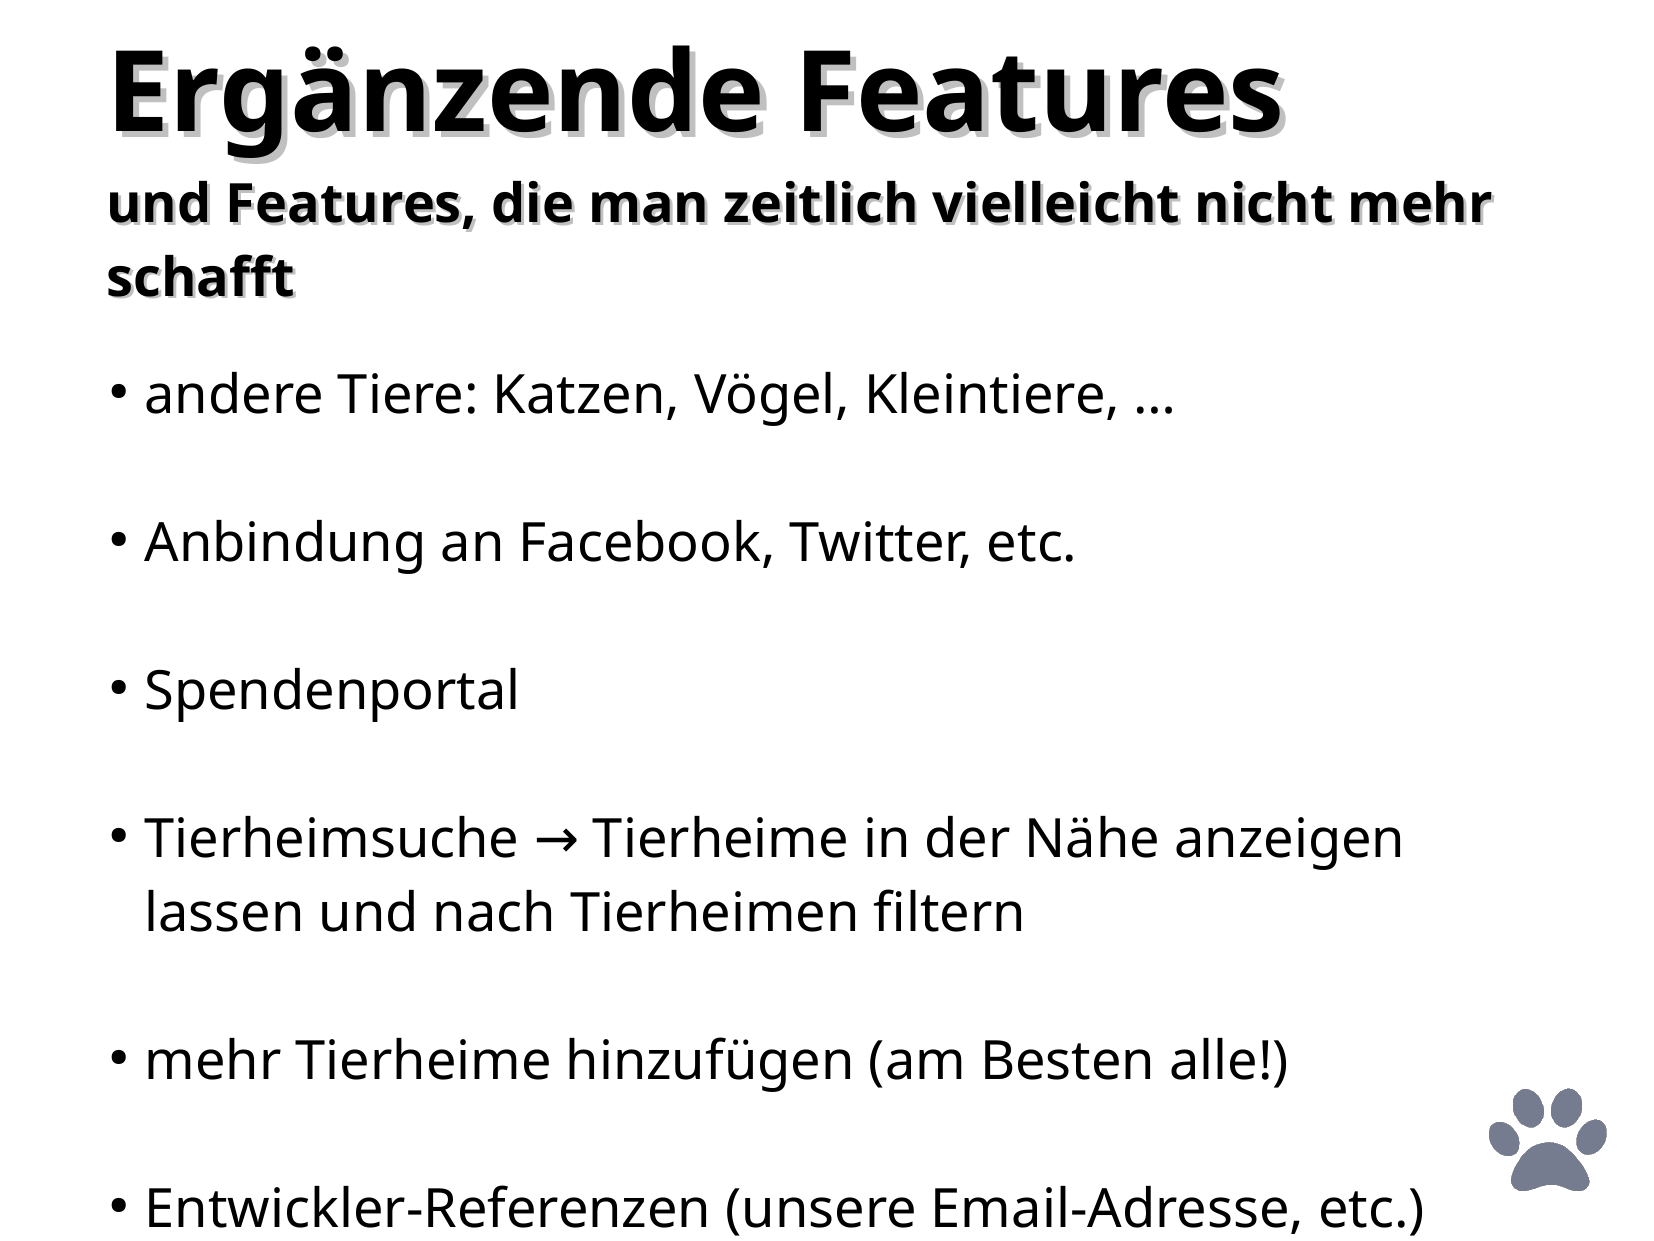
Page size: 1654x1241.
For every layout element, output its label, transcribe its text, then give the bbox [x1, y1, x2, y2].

title Ergänzende Features und Features, die man zeitlich vielleicht nicht mehr schafft [106, 39, 1577, 284]
list [82, 259, 1571, 1115]
picture [1488, 1086, 1607, 1193]
text_box andere Tiere: Katzen, Vögel, Kleintiere, … Anbindung an Facebook, Twitter, etc. Spendenportal Tierheimsuche → Tierheime in der Nähe anzeigen lassen und nach Tierheimen filtern mehr Tierheime hinzufügen (am Besten alle!) Entwickler-Referenzen (unsere Email-Adresse, etc.) [94, 348, 1477, 1241]
